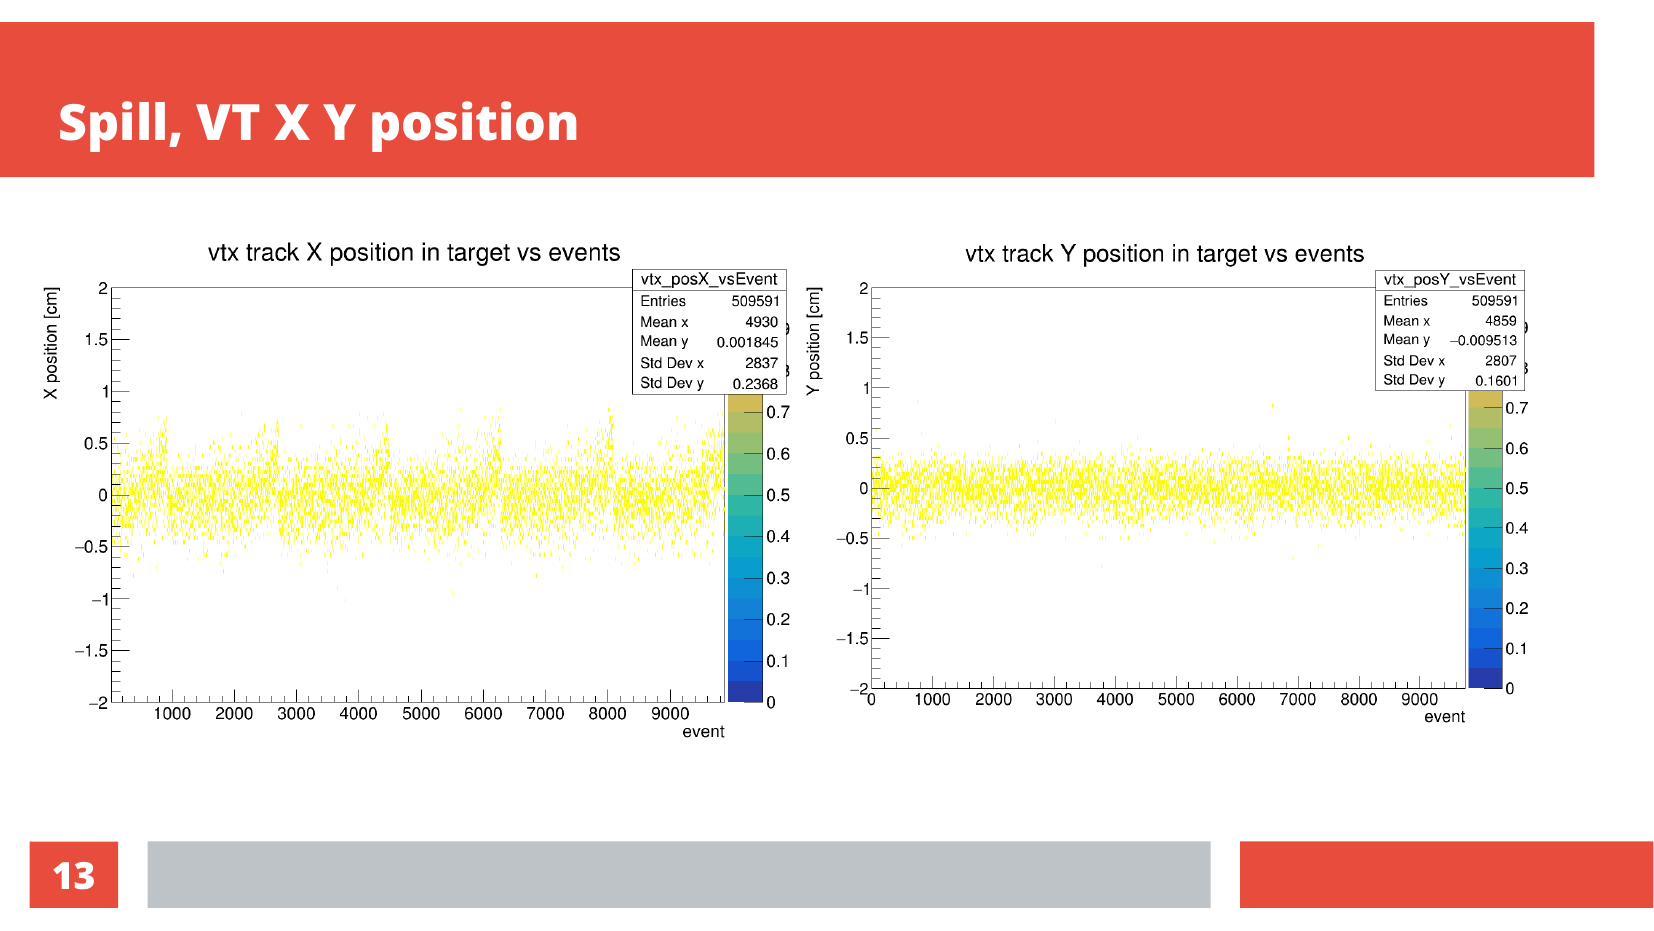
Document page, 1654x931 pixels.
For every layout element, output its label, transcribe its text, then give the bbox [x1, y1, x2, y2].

picture [37, 238, 1536, 749]
title Spill, VT X Y position [59, 44, 1595, 156]
